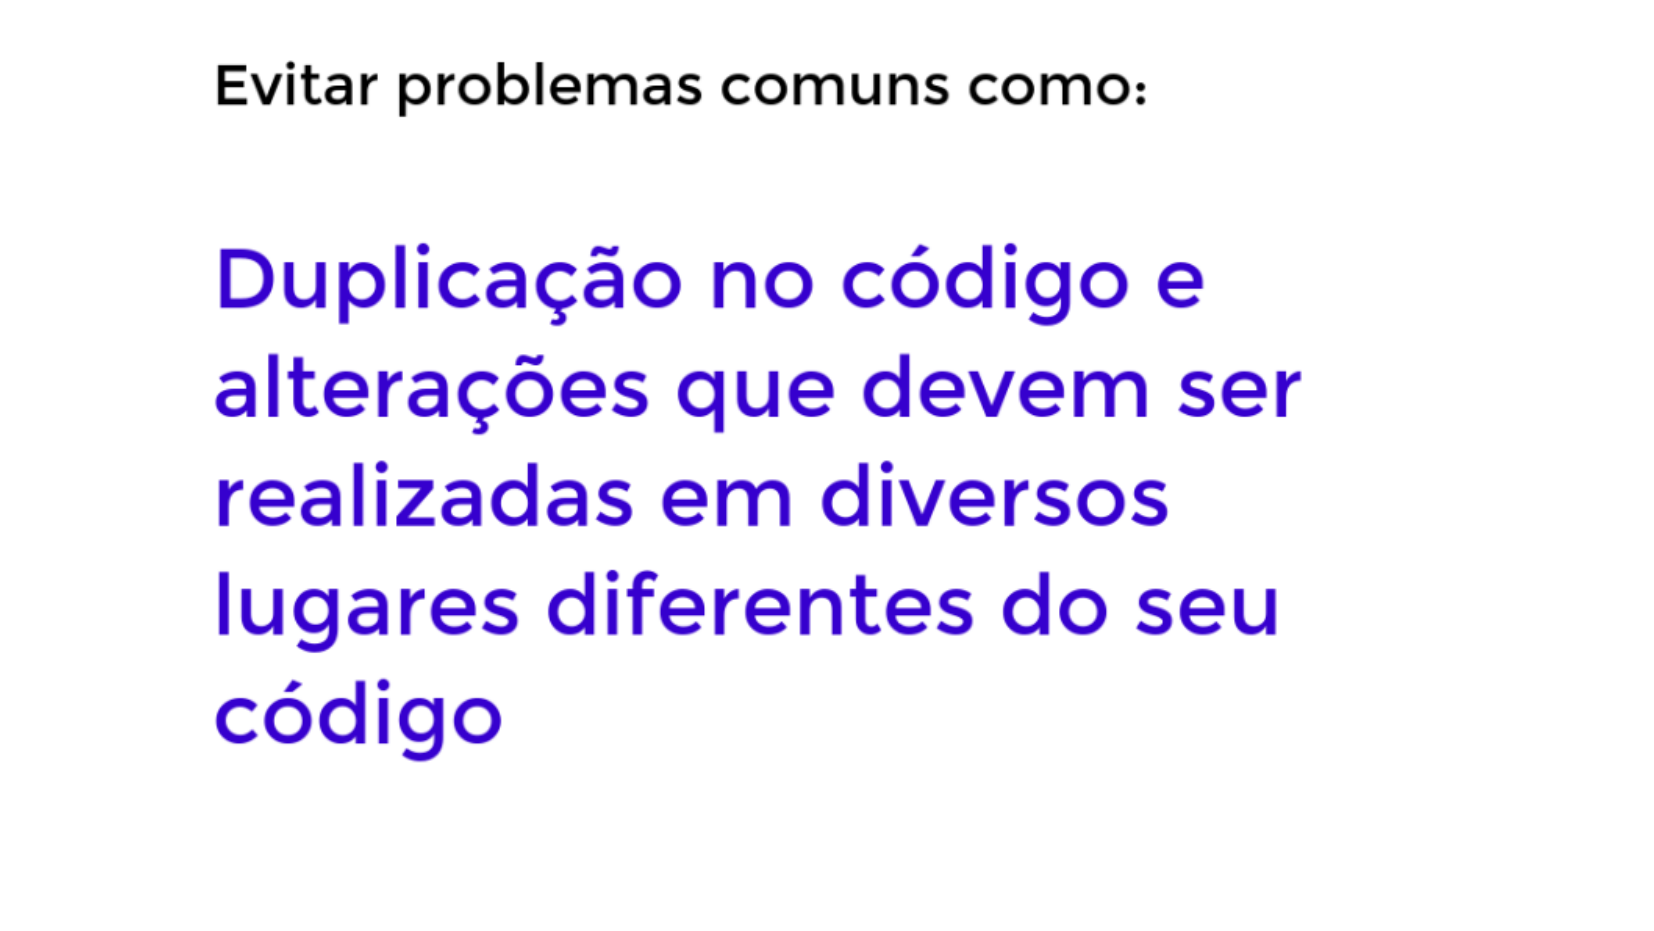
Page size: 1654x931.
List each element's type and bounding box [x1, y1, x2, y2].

picture [170, 14, 1488, 914]
